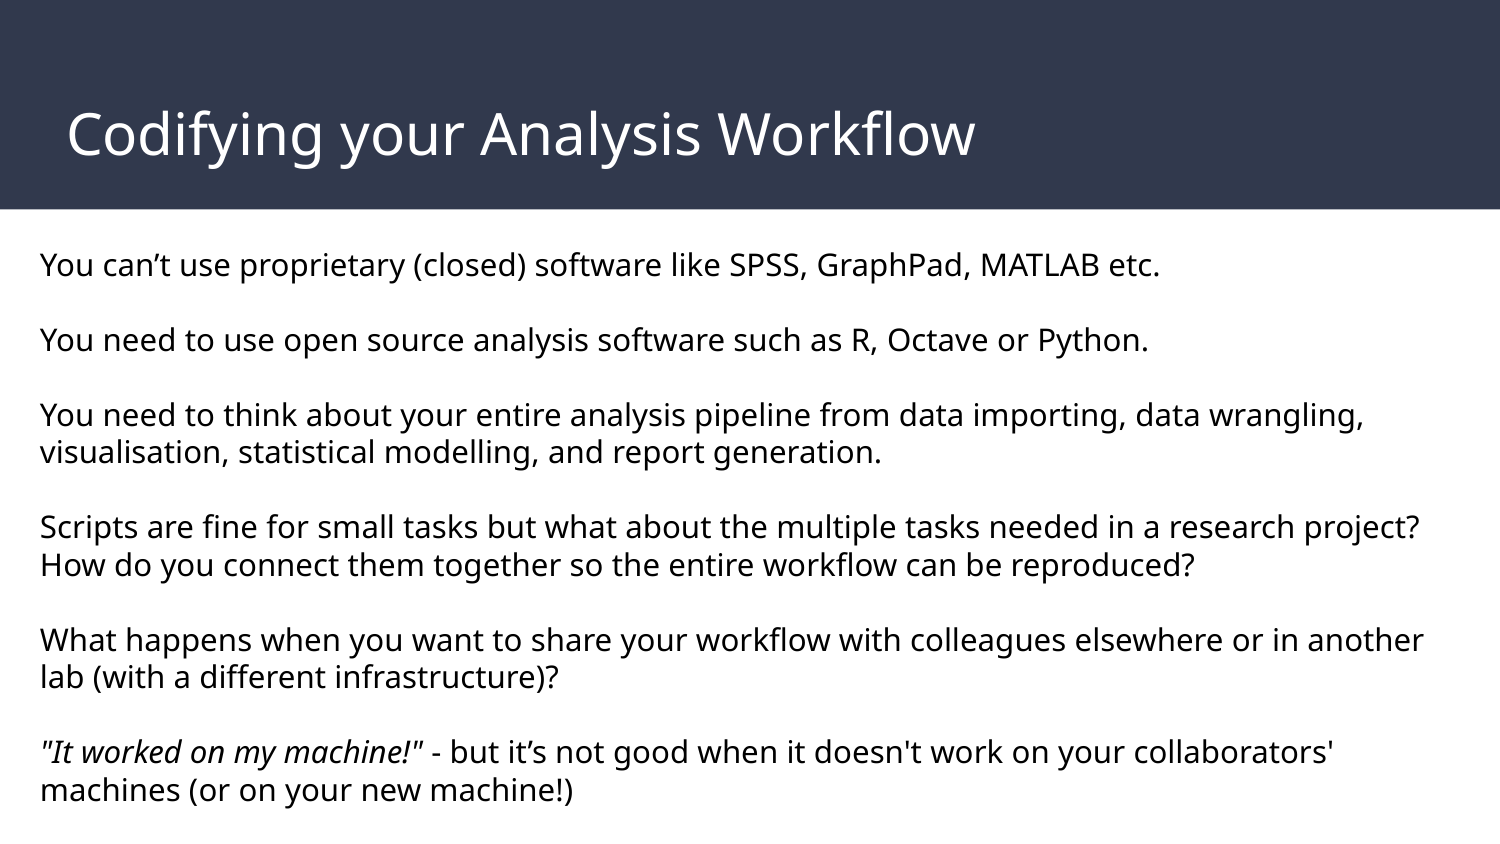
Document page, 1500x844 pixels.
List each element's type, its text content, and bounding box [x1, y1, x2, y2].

title Codifying your Analysis Workflow [51, 82, 1449, 185]
text_box You can’t use proprietary (closed) software like SPSS, GraphPad, MATLAB etc. You need to use open source analysis software such as R, Octave or Python. You need to think about your entire analysis pipeline from data importing, data wrangling, visualisation, statistical modelling, and report generation. Scripts are fine for small tasks but what about the multiple tasks needed in a research project? How do you connect them together so the entire workflow can be reproduced? What happens when you want to share your workflow with colleagues elsewhere or in another lab (with a different infrastructure)? "It worked on my machine!" - but it’s not good when it doesn't work on your collaborators' machines (or on your new machine!) [25, 230, 1482, 831]
